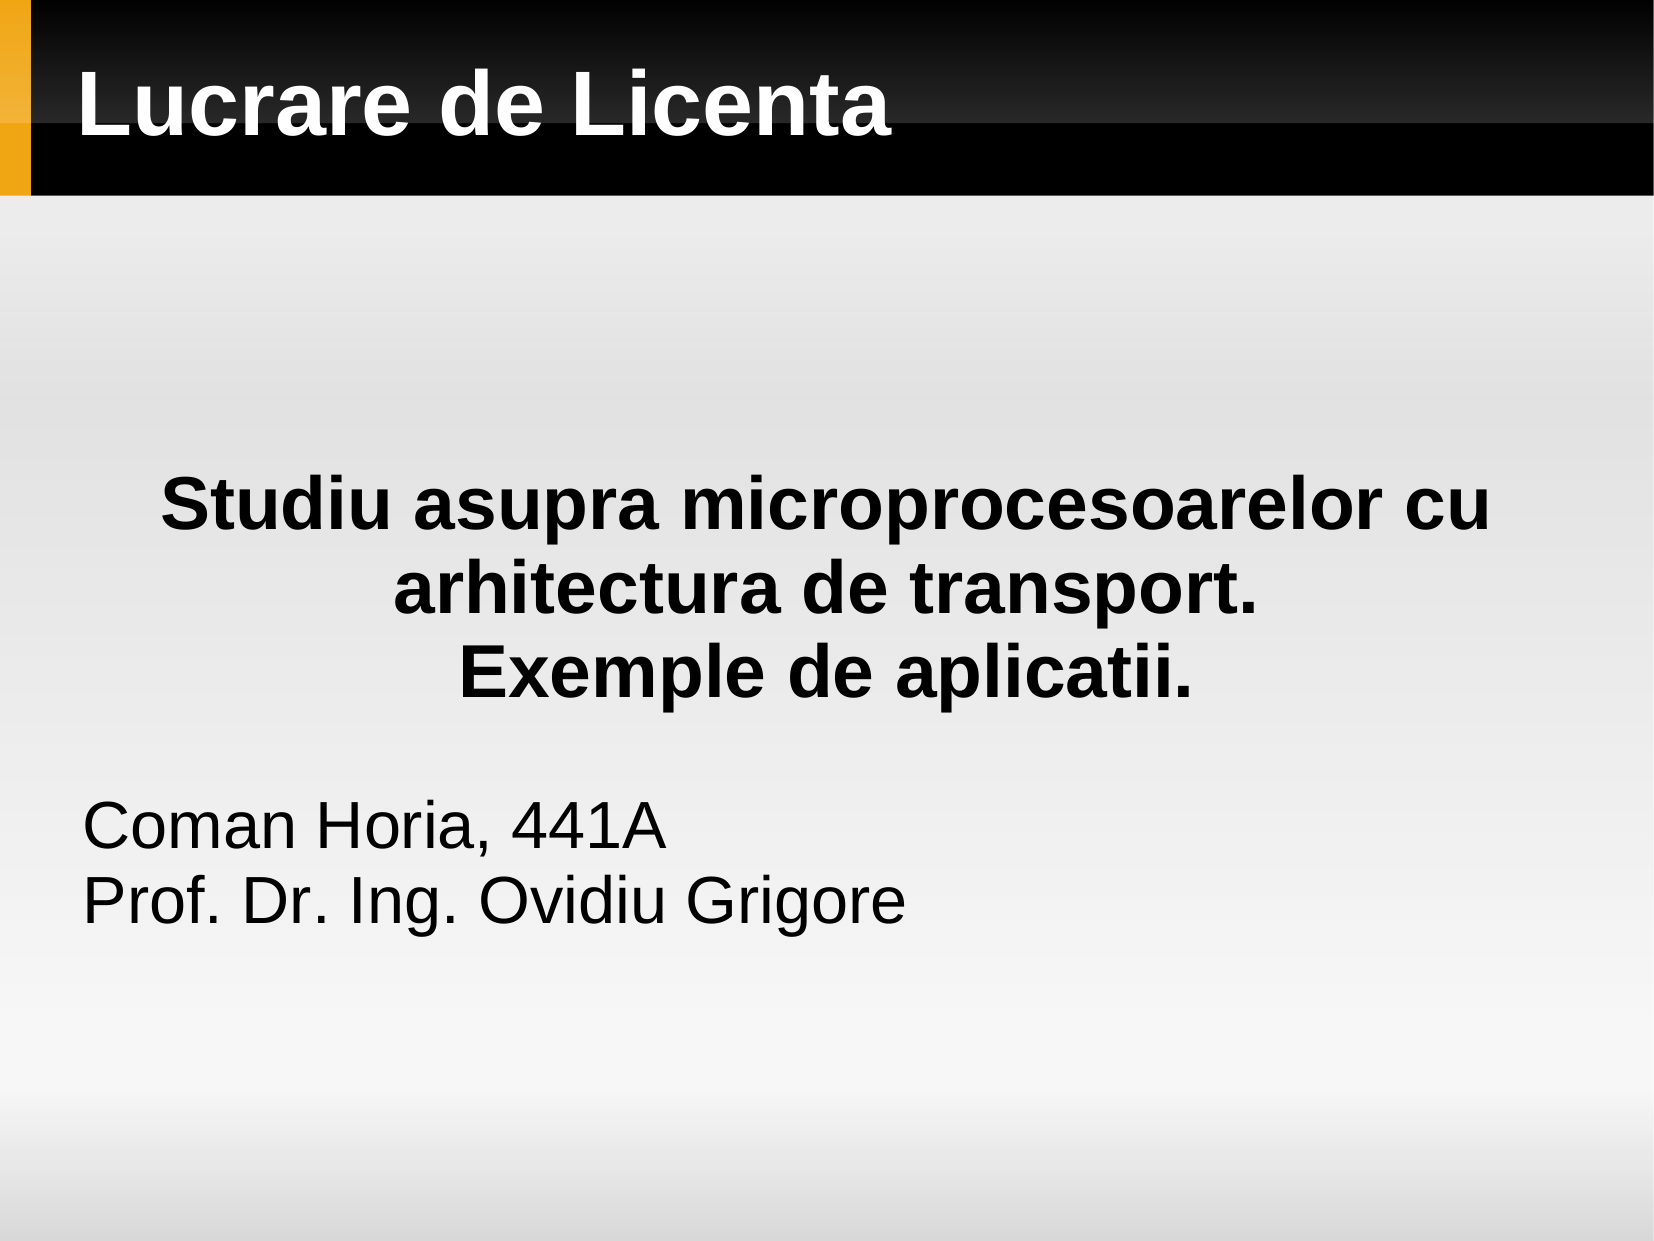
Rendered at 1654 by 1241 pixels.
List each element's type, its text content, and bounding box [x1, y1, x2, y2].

picture [0, 0, 1654, 1241]
text_box Studiu asupra microprocesoarelor cu arhitectura de transport. Exemple de aplicatii. Coman Horia, 441A Prof. Dr. Ing. Ovidiu Grigore [82, 297, 1571, 1102]
title Lucrare de Licenta [76, 0, 1565, 208]
